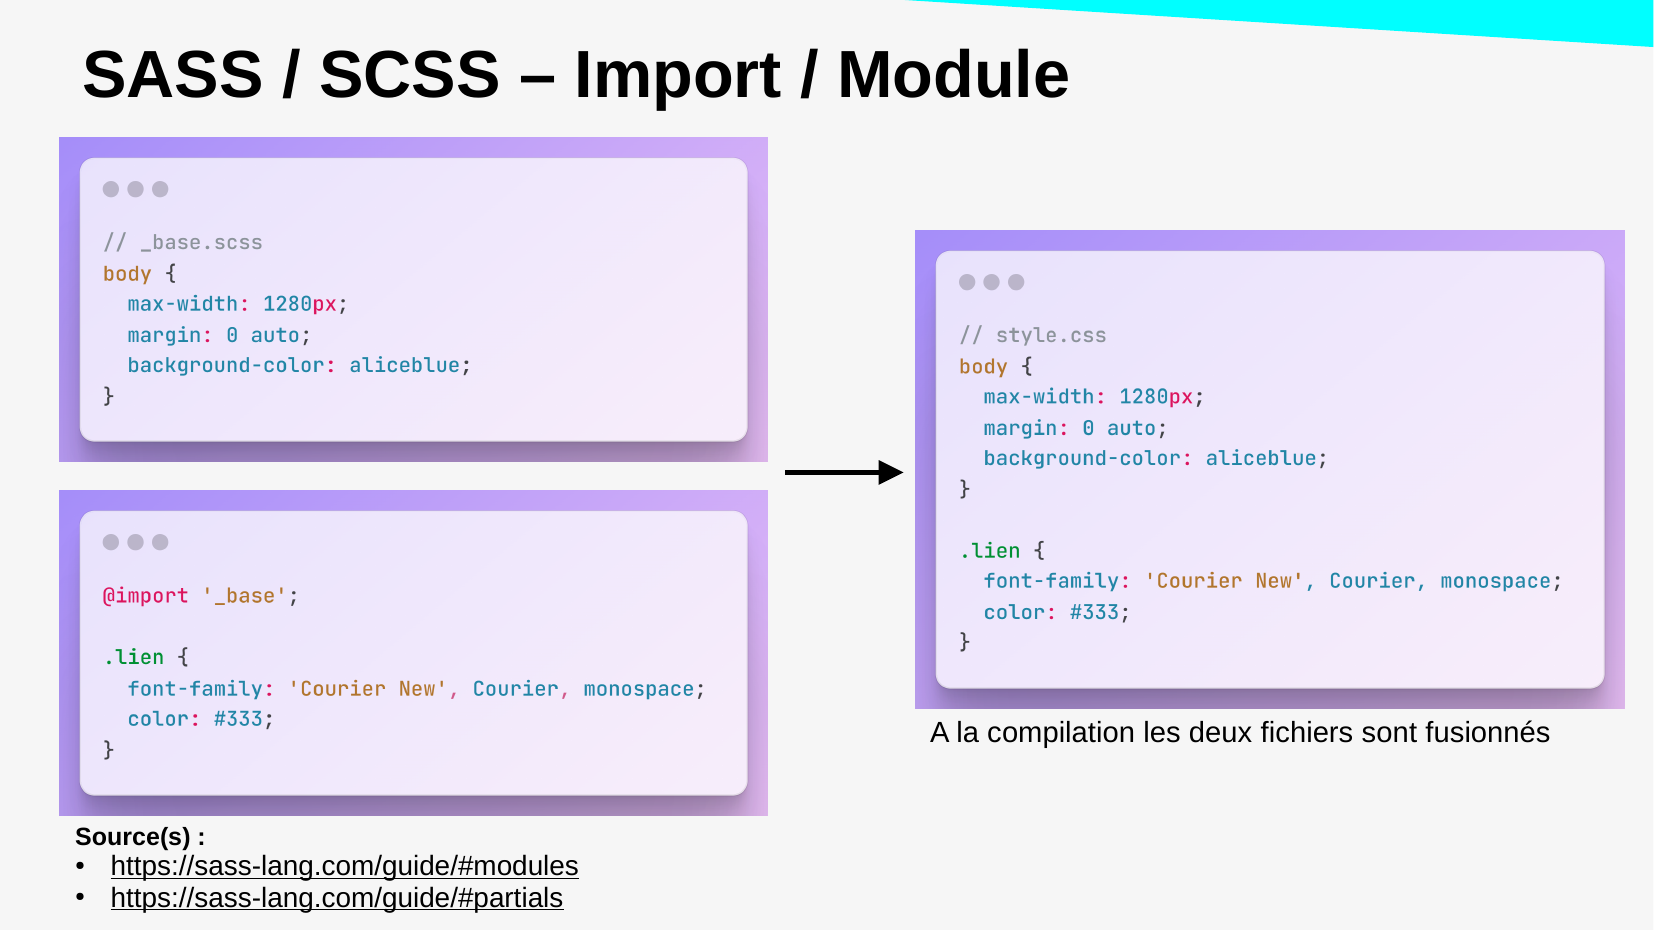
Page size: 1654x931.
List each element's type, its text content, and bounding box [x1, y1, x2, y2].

picture [59, 137, 768, 462]
picture [59, 490, 768, 816]
text_box [904, 0, 1654, 48]
text_box Source(s) : https://sass-lang.com/guide/#modules https://sass-lang.com/guide/#partials [60, 815, 1152, 929]
text_box A la compilation les deux fichiers sont fusionnés [915, 708, 1595, 798]
picture [915, 230, 1625, 709]
title SASS / SCSS – Import / Module [82, 37, 1571, 114]
